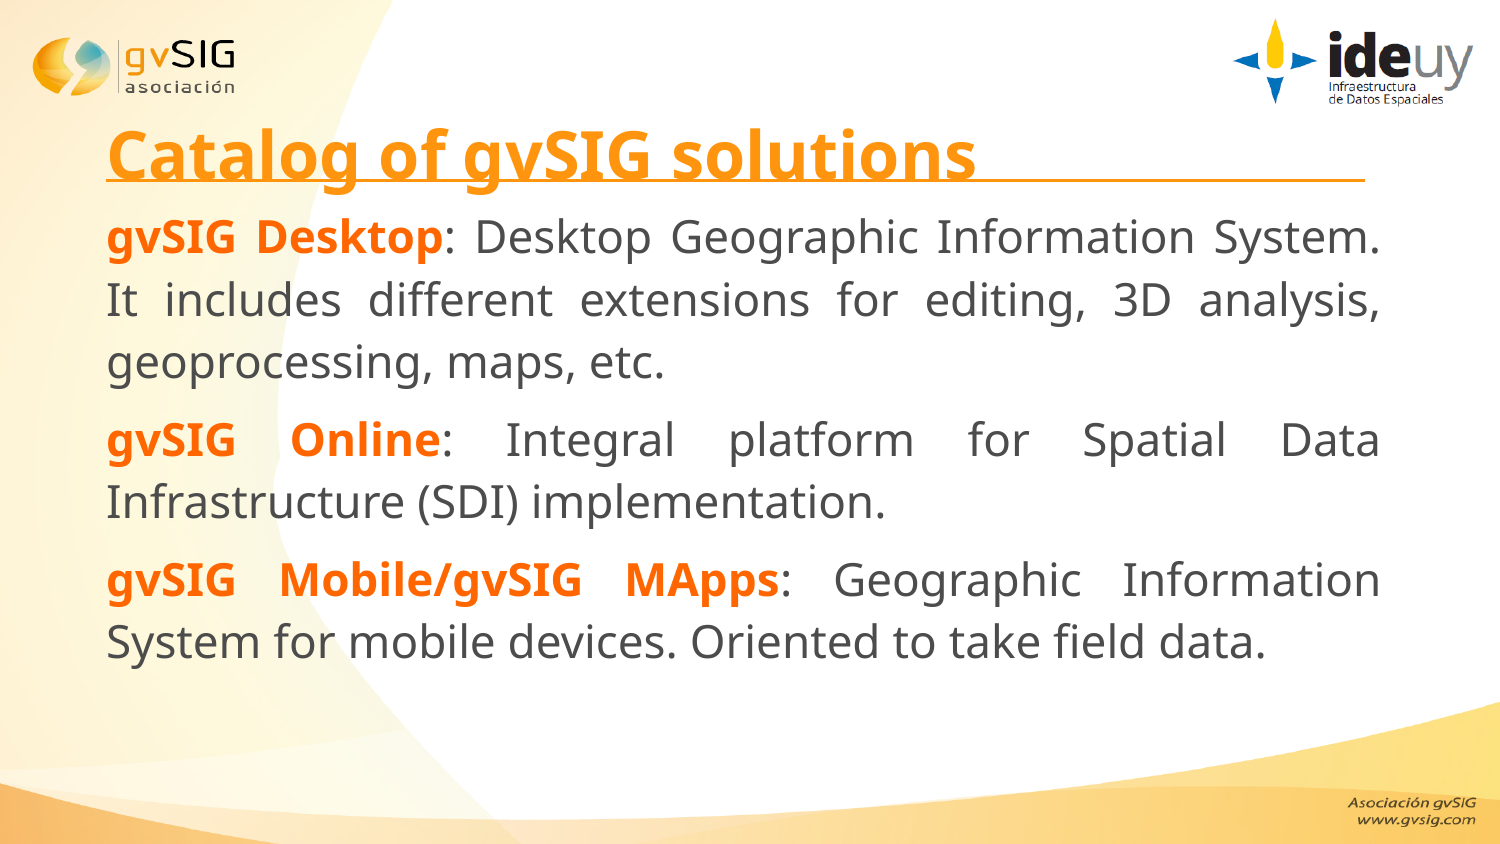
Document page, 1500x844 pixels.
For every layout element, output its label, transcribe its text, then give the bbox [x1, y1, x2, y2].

picture [0, 0, 1500, 844]
list gvSIG Desktop: Desktop Geographic Information System. It includes different extensions for editing, 3D analysis, geoprocessing, maps, etc. gvSIG Online: Integral platform for Spatial Data Infrastructure (SDI) implementation. gvSIG Mobile/gvSIG MApps: Geographic Information System for mobile devices. Oriented to take field data. [106, 204, 1382, 816]
title Catalog of gvSIG solutions [106, 115, 1457, 193]
